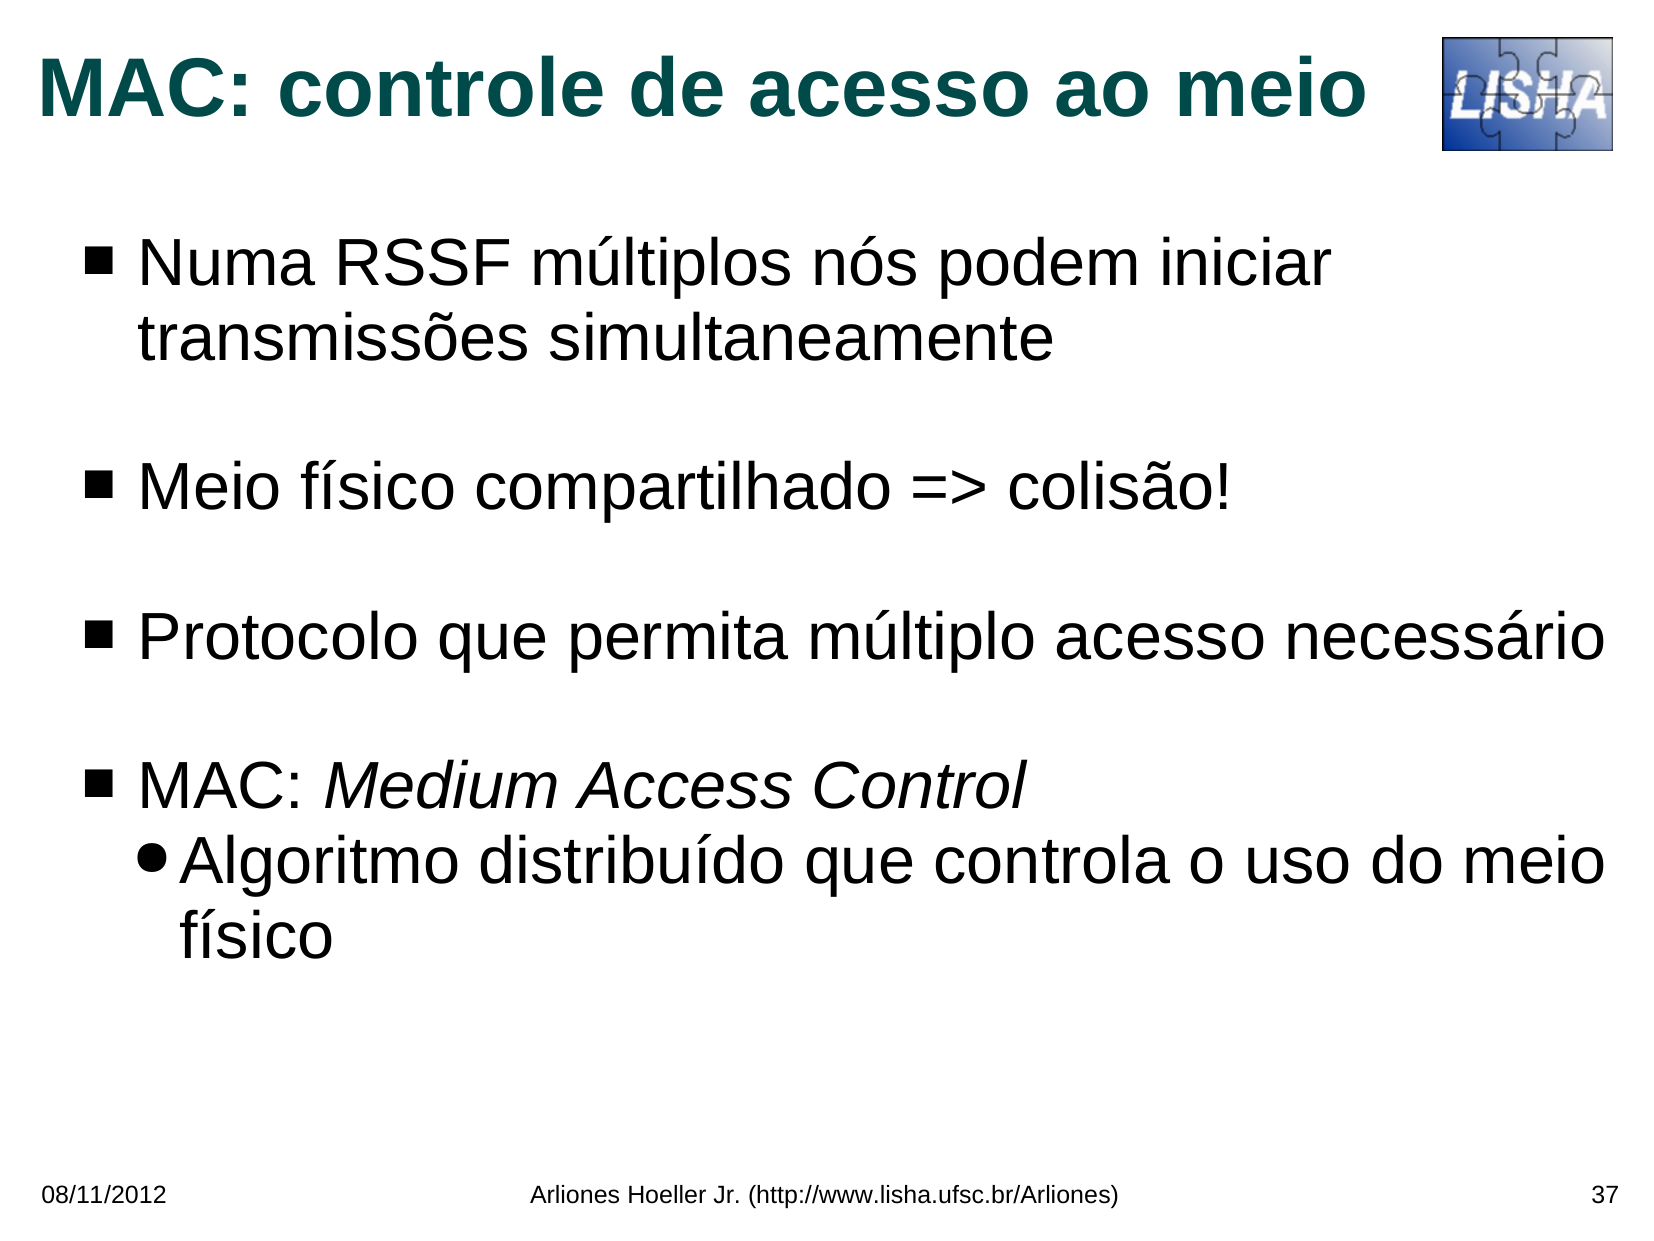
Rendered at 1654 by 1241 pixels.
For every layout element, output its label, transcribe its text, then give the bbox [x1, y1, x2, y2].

title MAC: controle de acesso ao meio [37, 6, 1426, 182]
list Numa RSSF múltiplos nós podem iniciar transmissões simultaneamente Meio físico compartilhado => colisão! Protocolo que permita múltiplo acesso necessário MAC: Medium Access Control Algoritmo distribuído que controla o uso do meio físico [37, 225, 1613, 1163]
picture [1442, 37, 1613, 151]
